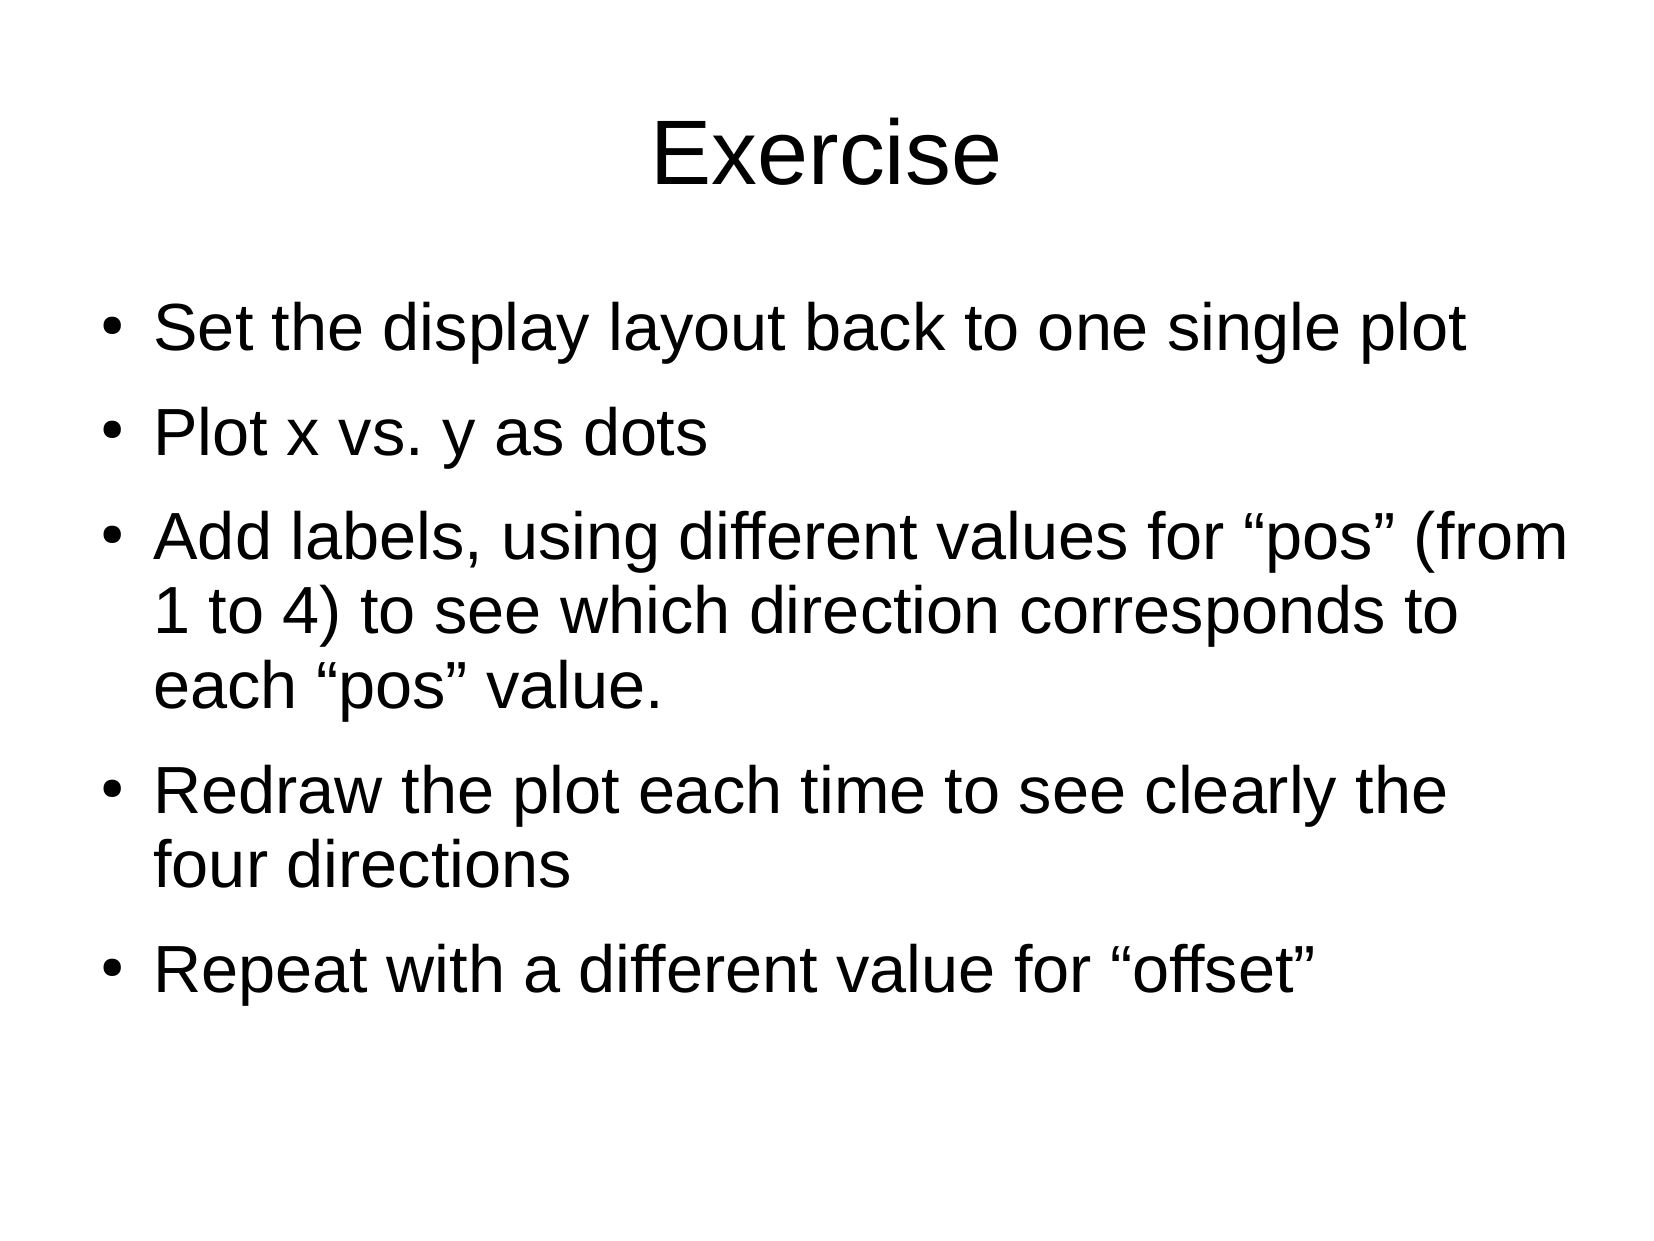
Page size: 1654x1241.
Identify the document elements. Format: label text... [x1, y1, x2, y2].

list Set the display layout back to one single plot Plot x vs. y as dots Add labels, using different values for “pos” (from 1 to 4) to see which direction corresponds to each “pos” value. Redraw the plot each time to see clearly the four directions Repeat with a different value for “offset” [82, 290, 1571, 1010]
title Exercise [82, 49, 1571, 257]
